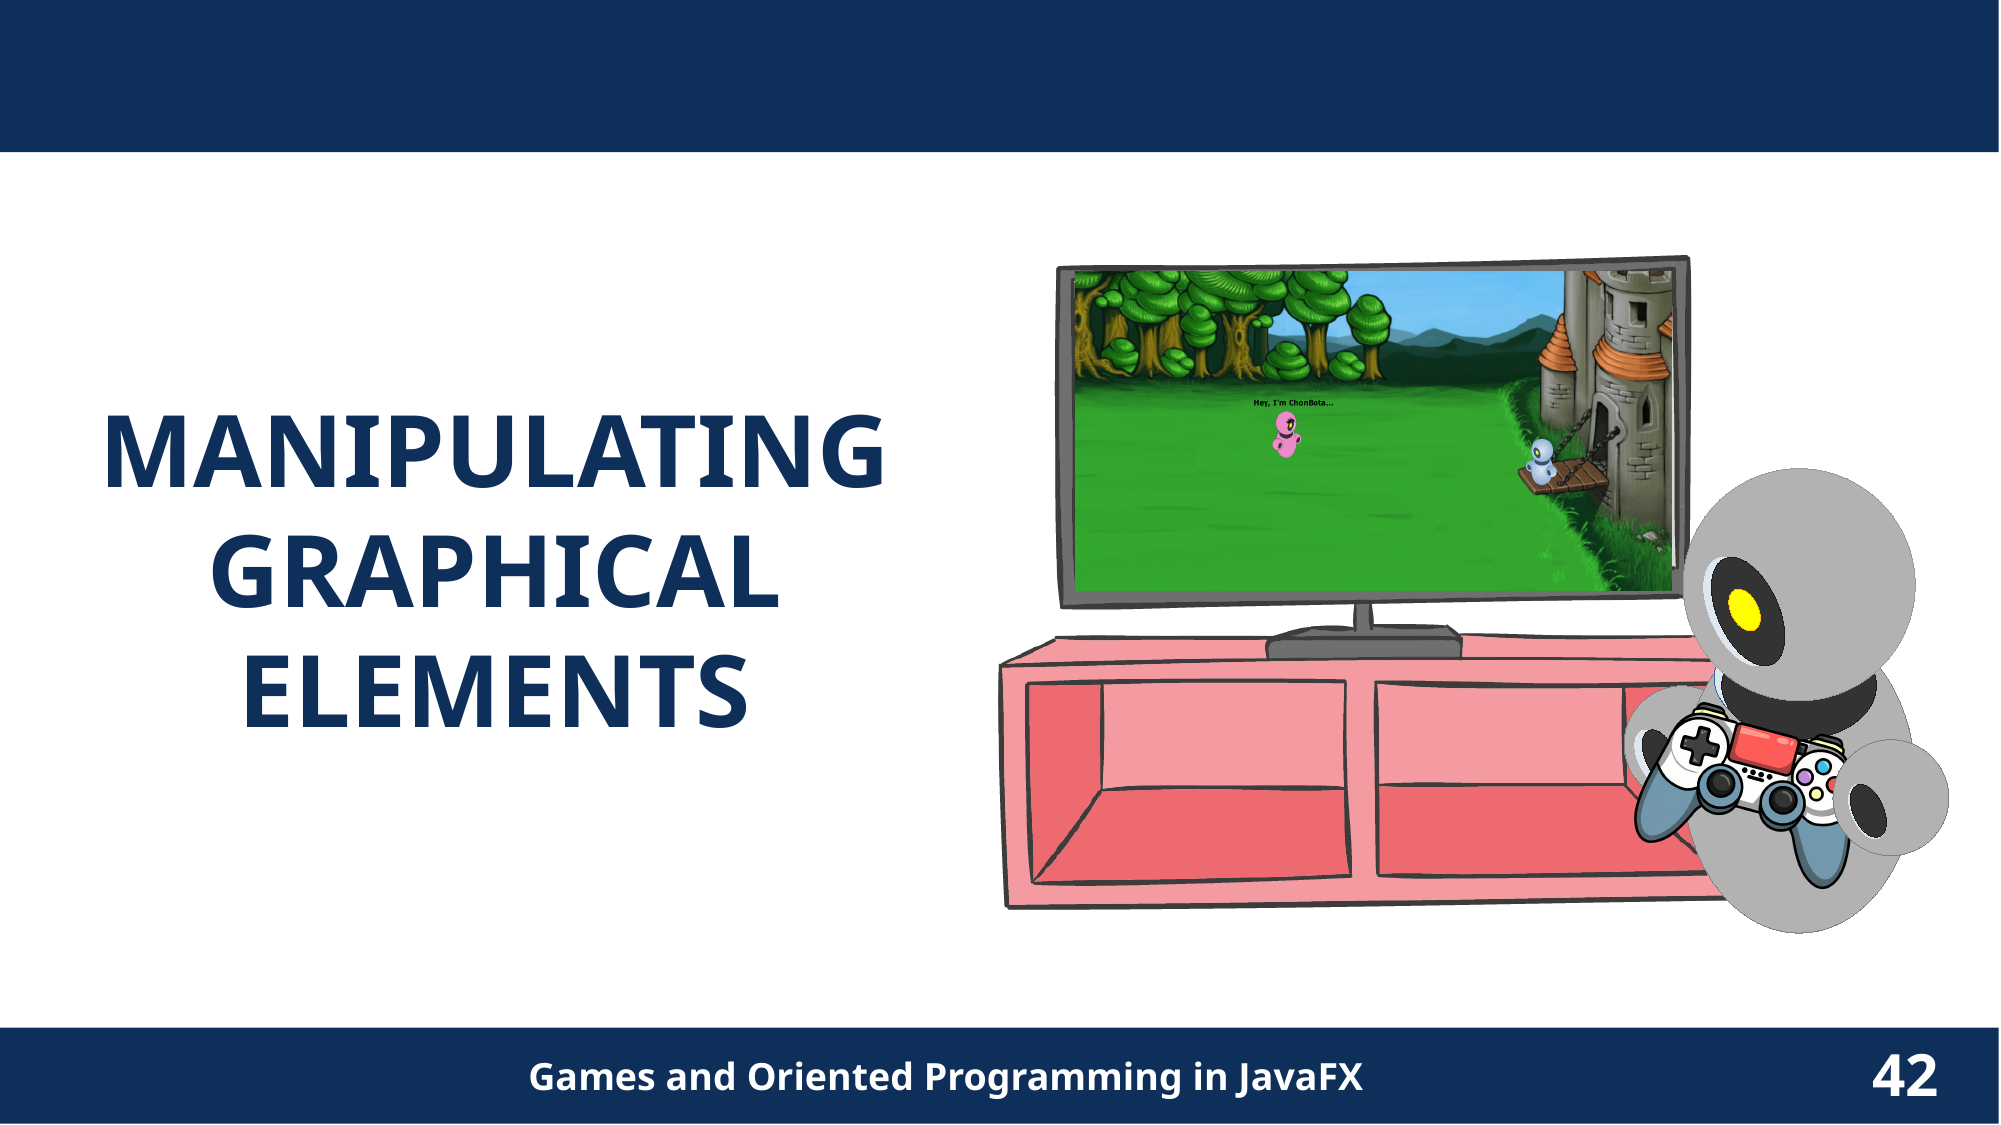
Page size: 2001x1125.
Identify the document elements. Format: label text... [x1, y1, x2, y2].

text_box [1624, 690, 1658, 778]
text_box MANIPULATING GRAPHICAL ELEMENTS [50, 380, 939, 755]
text_box [1676, 468, 1949, 934]
picture [895, 70, 1878, 1016]
